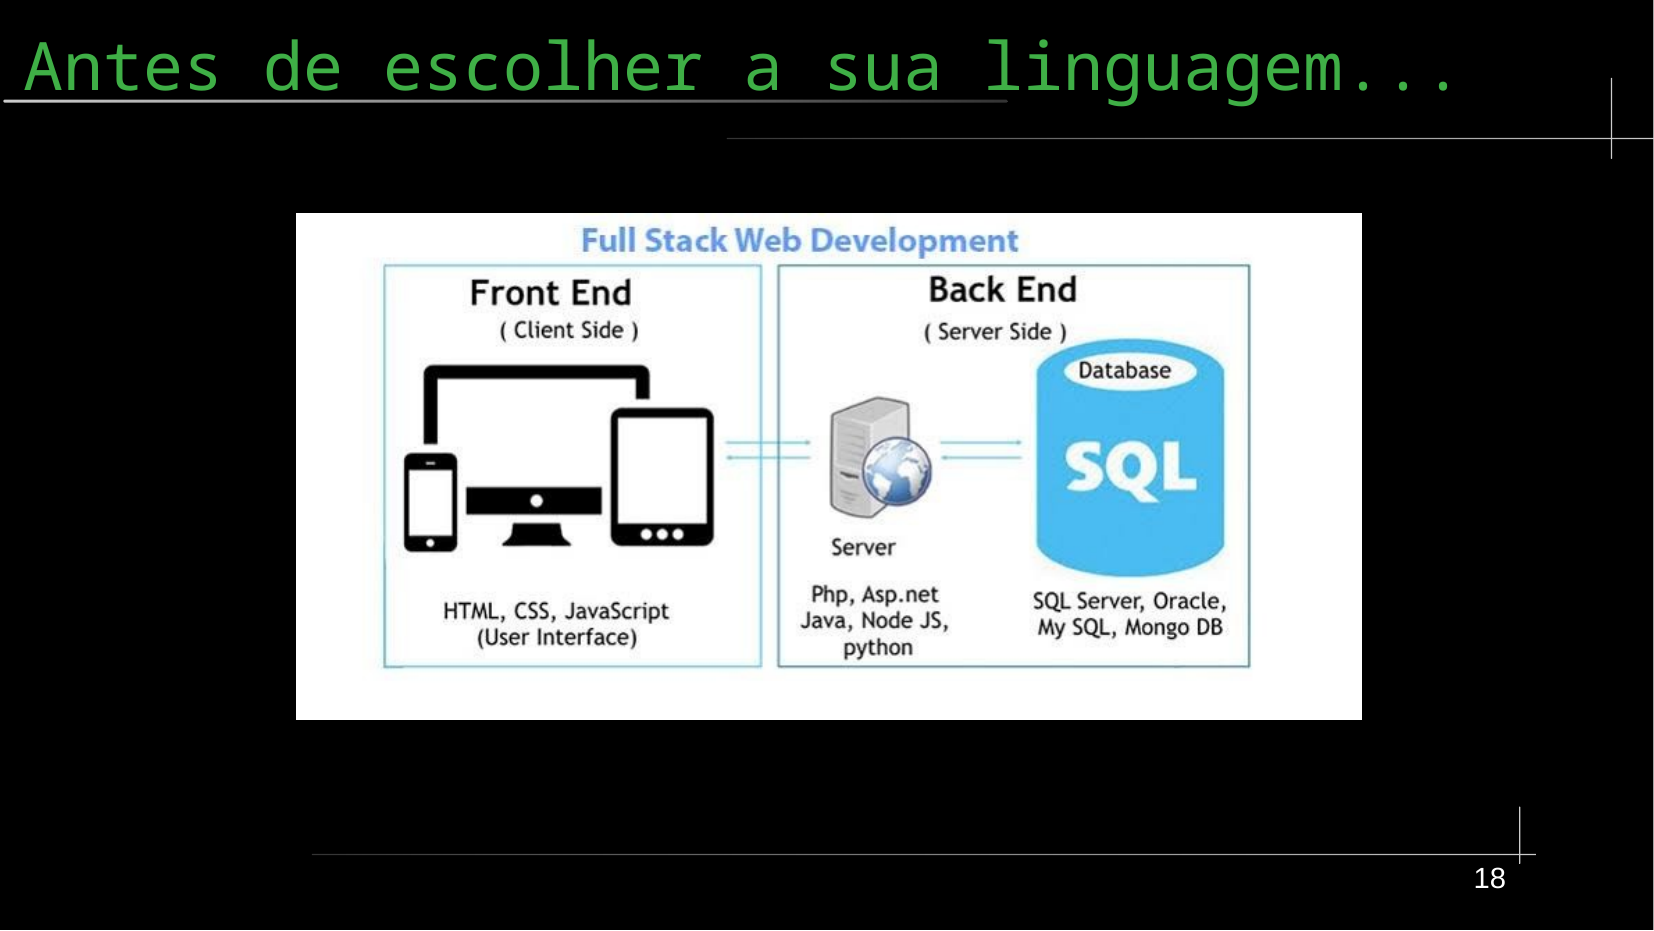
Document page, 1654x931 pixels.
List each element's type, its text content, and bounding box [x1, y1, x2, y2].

picture [296, 213, 1362, 720]
title Antes de escolher a sua linguagem... [23, 11, 1589, 119]
